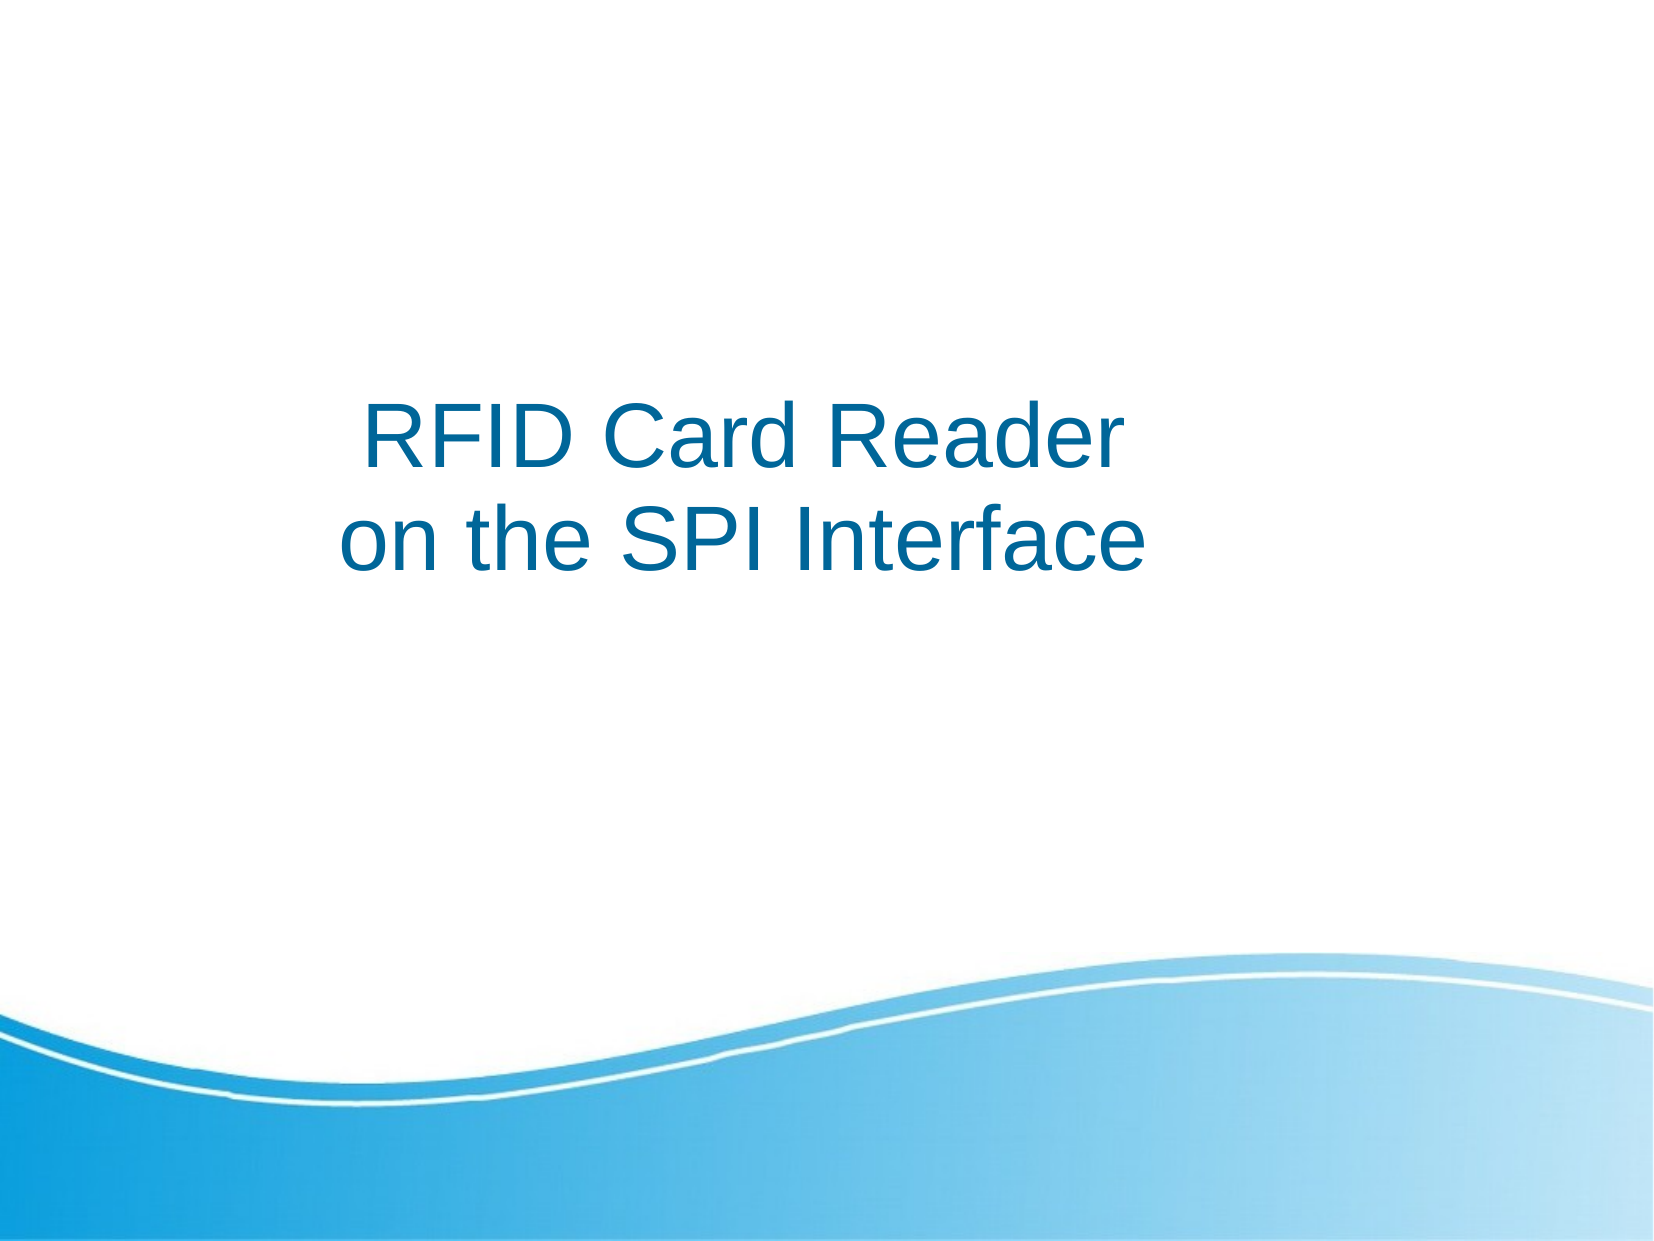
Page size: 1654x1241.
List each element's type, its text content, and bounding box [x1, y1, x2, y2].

picture [0, 952, 1654, 1241]
title RFID Card Reader on the SPI Interface [0, 384, 1489, 592]
